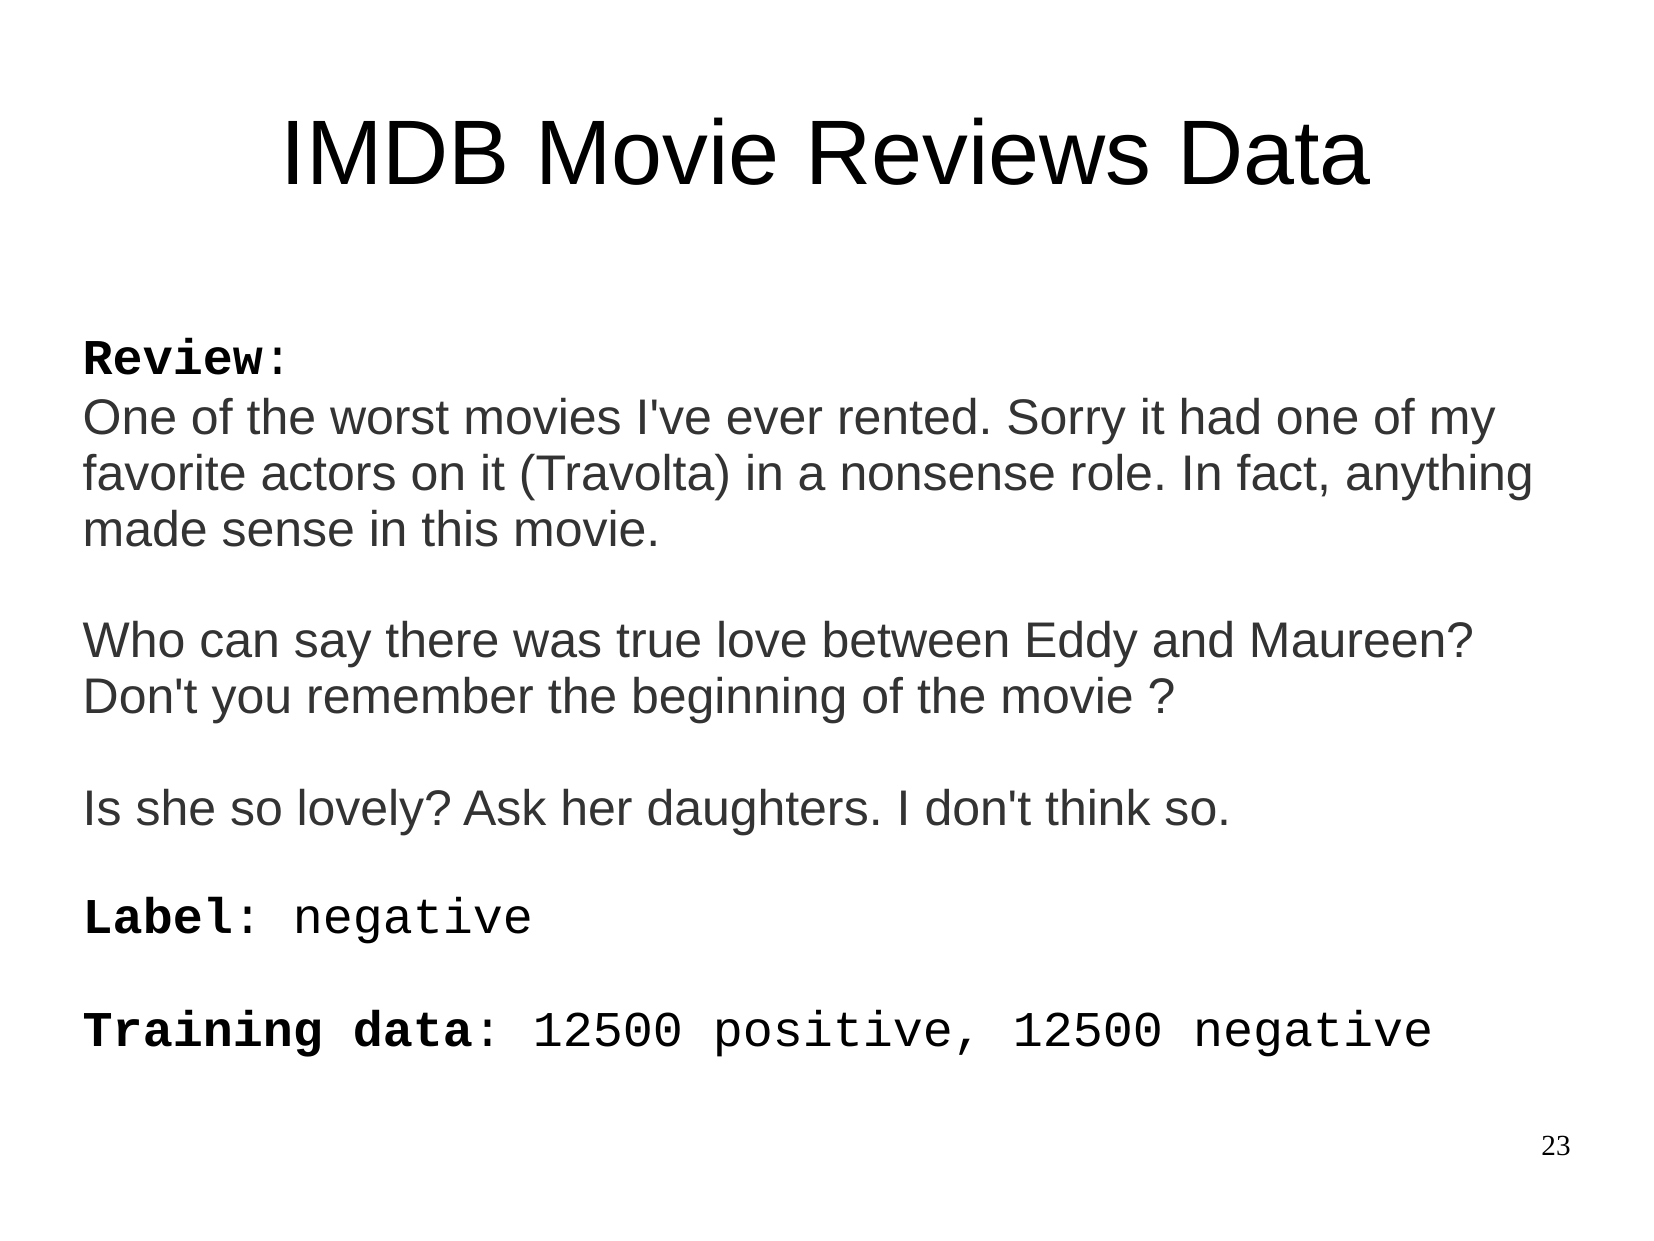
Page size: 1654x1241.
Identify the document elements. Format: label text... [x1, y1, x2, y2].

title IMDB Movie Reviews Data [82, 49, 1571, 257]
subtitle Review: One of the worst movies I've ever rented. Sorry it had one of my favorite actors on it (Travolta) in a nonsense role. In fact, anything made sense in this movie. Who can say there was true love between Eddy and Maureen? Don't you remember the beginning of the movie ? Is she so lovely? Ask her daughters. I don't think so. Label: negative Training data: 12500 positive, 12500 negative [82, 330, 1571, 1065]
